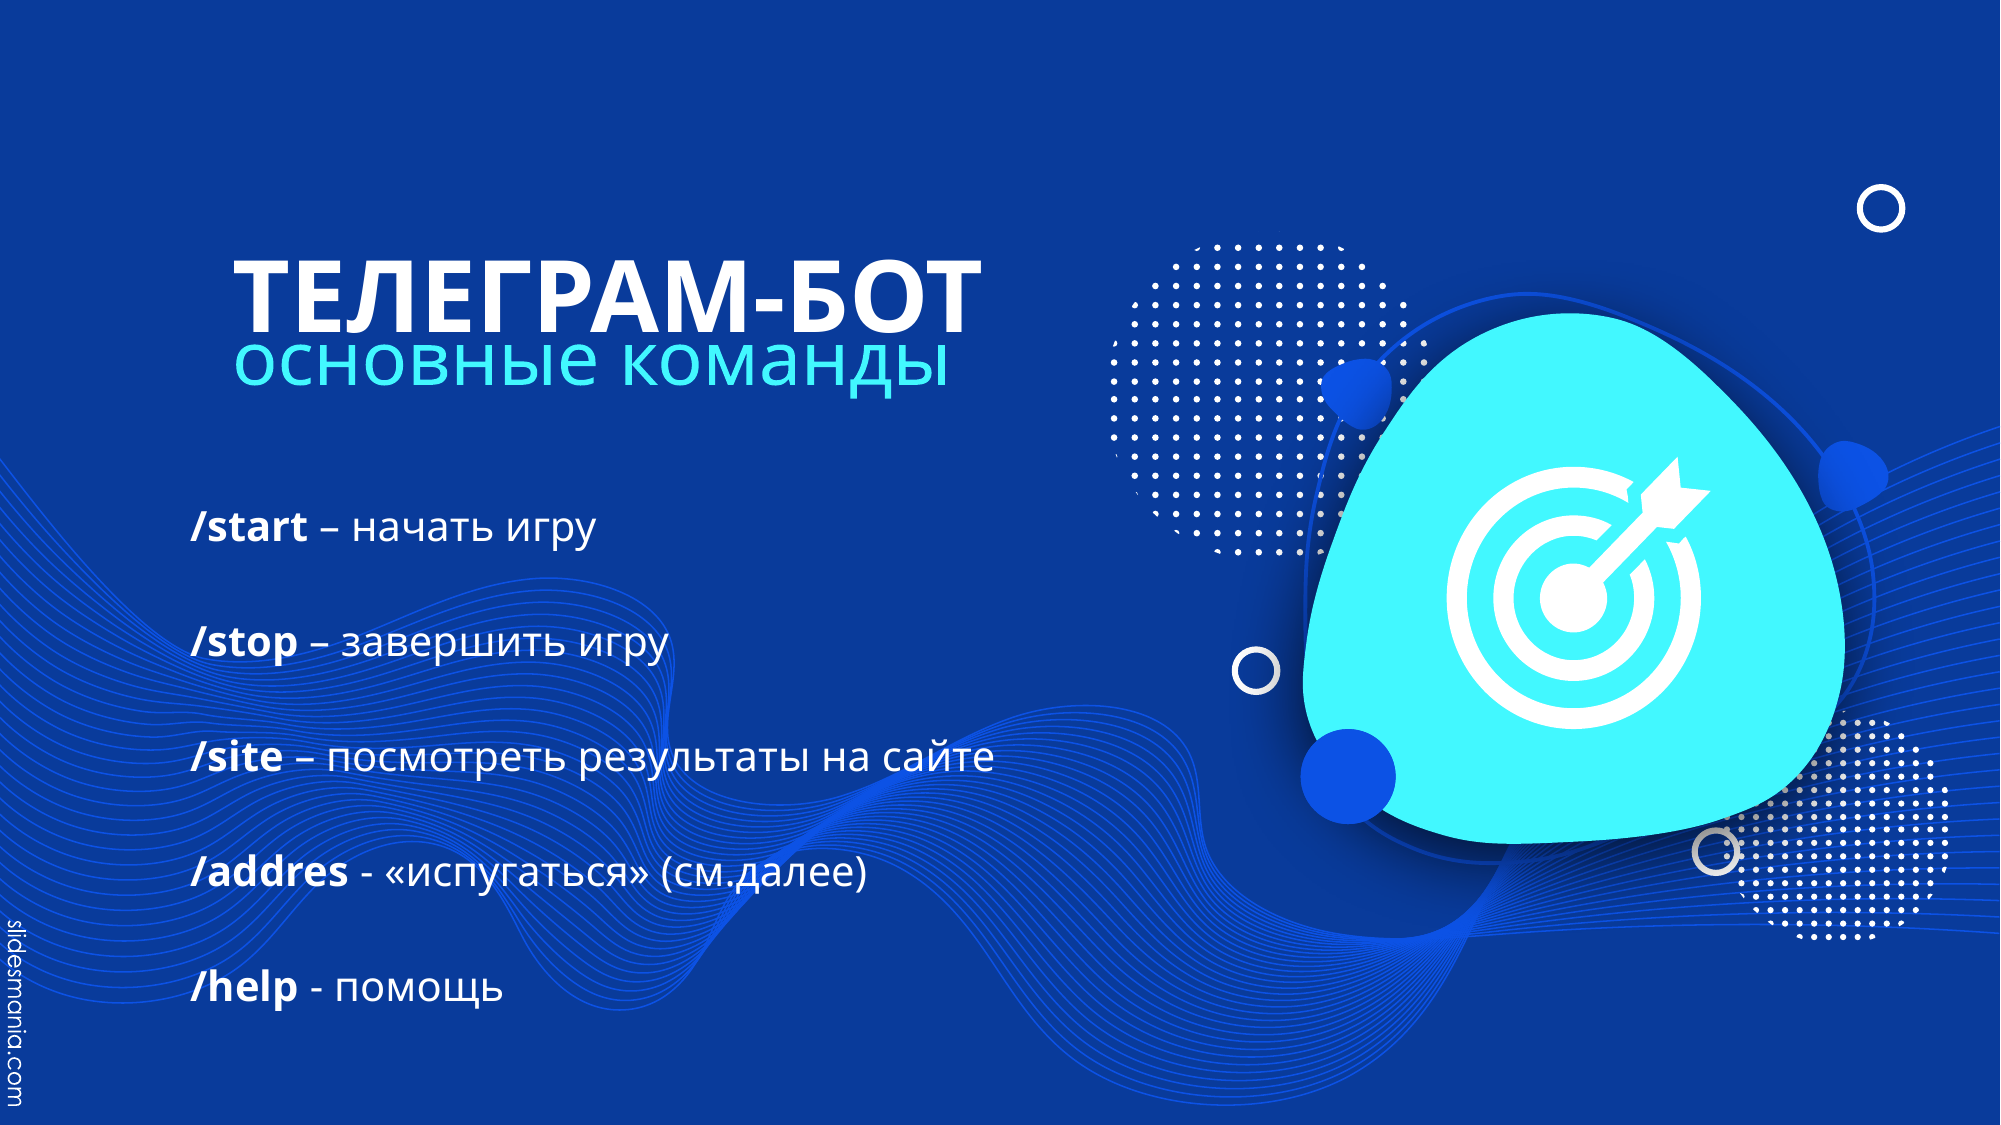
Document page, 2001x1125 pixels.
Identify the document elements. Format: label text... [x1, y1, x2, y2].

text_box основные команды [365, 344, 404, 386]
text_box основные команды [320, 345, 356, 385]
text_box [1300, 729, 1396, 825]
text_box основные команды [850, 345, 892, 399]
title ТЕЛЕГРАМ-БОТ [151, 229, 1066, 355]
text_box основные команды [762, 344, 795, 386]
text_box основные команды [236, 344, 274, 386]
text_box основные команды [413, 345, 448, 385]
text_box основные команды [899, 345, 932, 385]
text_box основные команды [561, 344, 596, 386]
text_box основные команды [281, 344, 312, 386]
text_box основные команды [625, 345, 658, 385]
text_box основные команды [456, 345, 492, 385]
list /start – начать игру /stop – завершить игру /site – посмотреть результаты на сайте /addres - «испугаться» (см.далее) /help - помощь [170, 472, 1123, 996]
text_box [1493, 515, 1655, 681]
text_box [1539, 456, 1711, 633]
text_box основные команды [807, 345, 843, 385]
text_box основные команды [709, 345, 753, 385]
text_box основные команды [504, 345, 538, 385]
text_box [1446, 466, 1701, 730]
text_box основные команды [661, 344, 699, 386]
text_box основные команды [543, 345, 551, 385]
